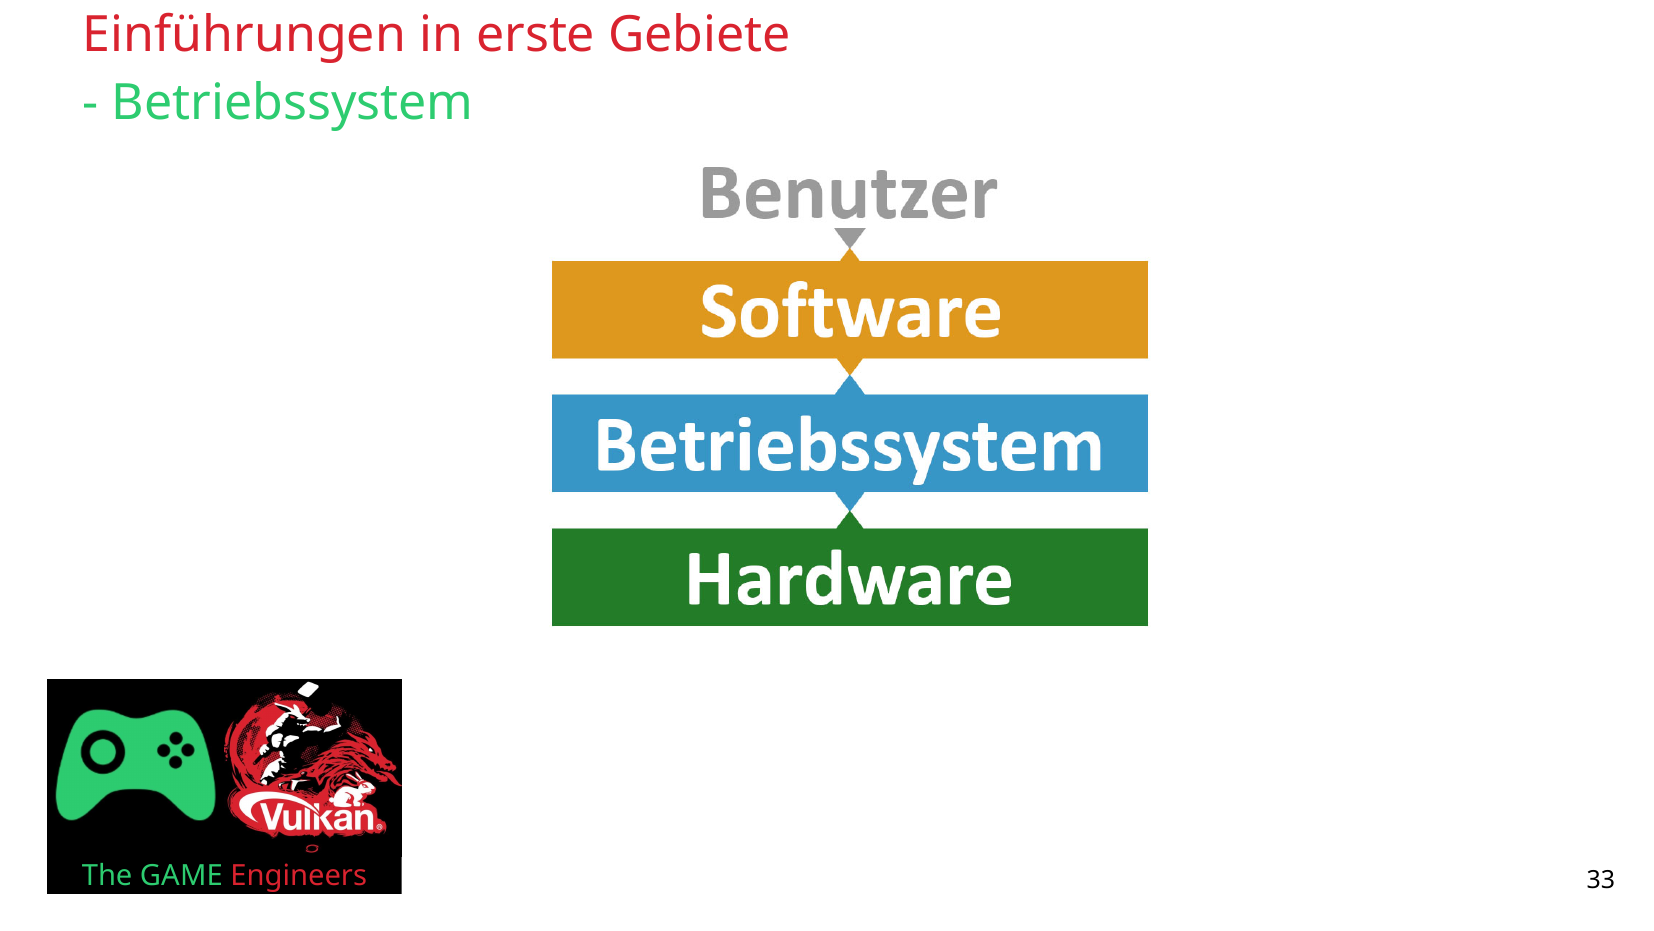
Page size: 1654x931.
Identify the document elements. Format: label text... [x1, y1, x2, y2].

picture [47, 679, 402, 857]
title Einführungen in erste Gebiete - Betriebssystem [82, 7, 1571, 125]
picture [387, 141, 1312, 662]
